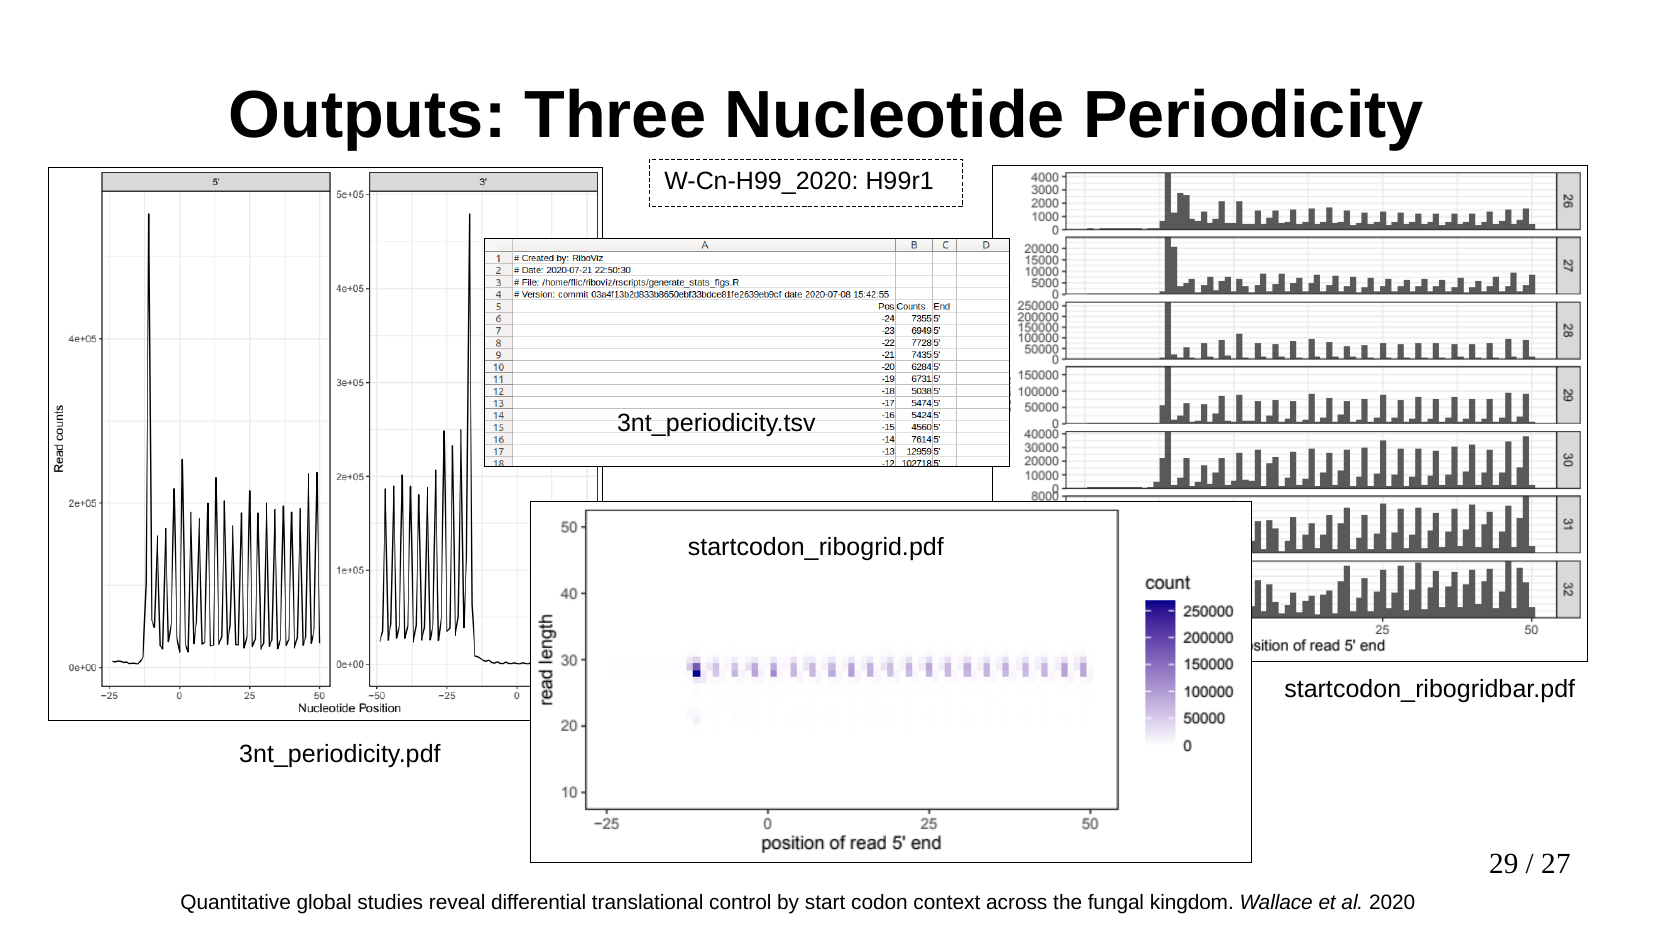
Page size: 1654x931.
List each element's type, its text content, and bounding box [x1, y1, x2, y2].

text_box W-Cn-H99_2020: H99r1 [649, 159, 963, 207]
text_box startcodon_ribogrid.pdf [673, 525, 963, 579]
picture [48, 165, 1588, 863]
text_box startcodon_ribogridbar.pdf [1269, 667, 1595, 721]
text_box 3nt_periodicity.tsv [602, 401, 833, 455]
text_box Quantitative global studies reveal differential translational control by start codon context across the fungal kingdom. Wallace et al. 2020 [165, 883, 1441, 931]
title Outputs: Three Nucleotide Periodicity [82, 37, 1571, 193]
text_box 3nt_periodicity.pdf [224, 732, 467, 782]
